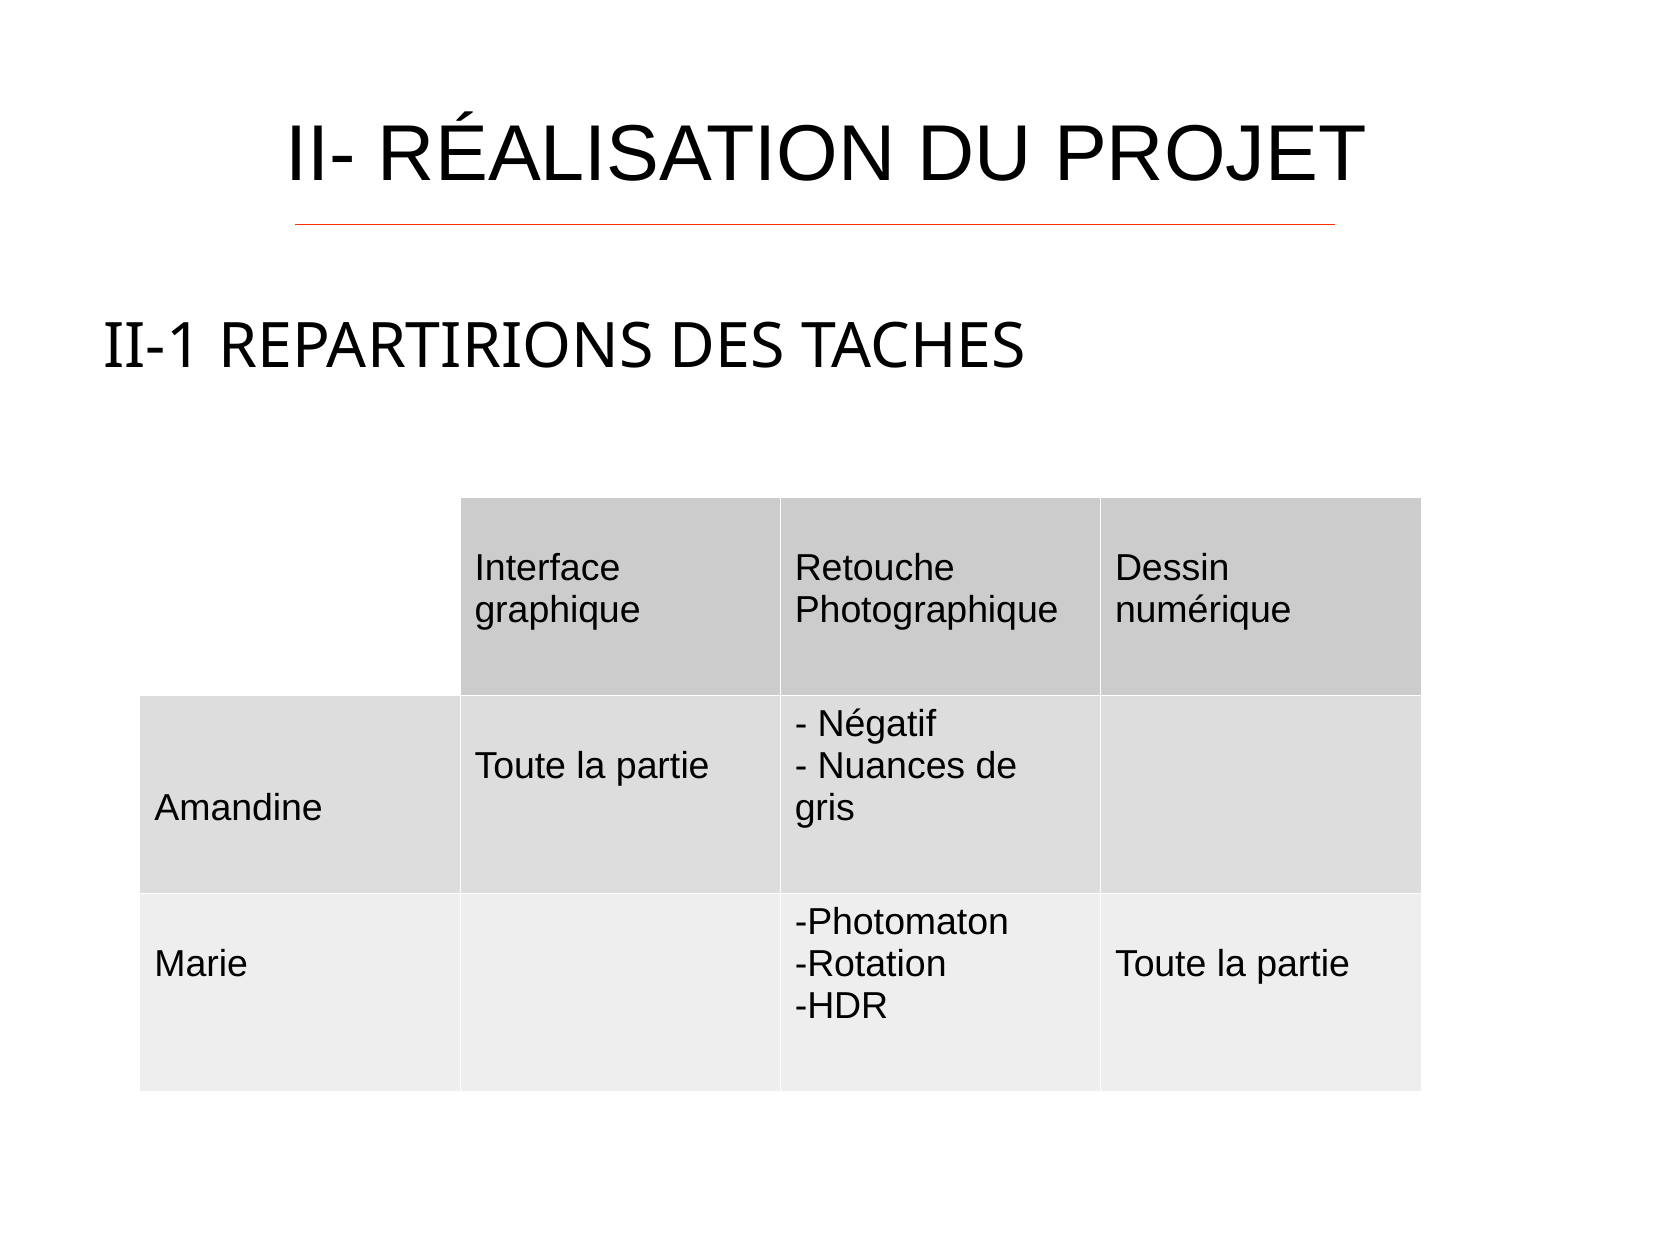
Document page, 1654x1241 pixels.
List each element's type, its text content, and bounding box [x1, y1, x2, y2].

table_cell Toute la partie [461, 696, 780, 893]
table_header Dessin numérique [1101, 498, 1421, 695]
table_cell Marie [140, 894, 460, 1091]
table_header Interface graphique [461, 498, 780, 695]
table_cell [461, 894, 780, 1091]
table_cell Amandine [140, 696, 460, 893]
table_header [140, 498, 460, 695]
text_box II-1 REPARTIRIONS DES TACHES [36, 300, 1028, 390]
table_cell [1101, 696, 1421, 893]
table_header Retouche Photographique [781, 498, 1100, 695]
table_cell - Négatif - Nuances de gris [781, 696, 1100, 893]
title II- RÉALISATION DU PROJET [82, 49, 1571, 257]
table_cell -Photomaton -Rotation -HDR [781, 894, 1100, 1091]
table_cell Toute la partie [1101, 894, 1421, 1091]
